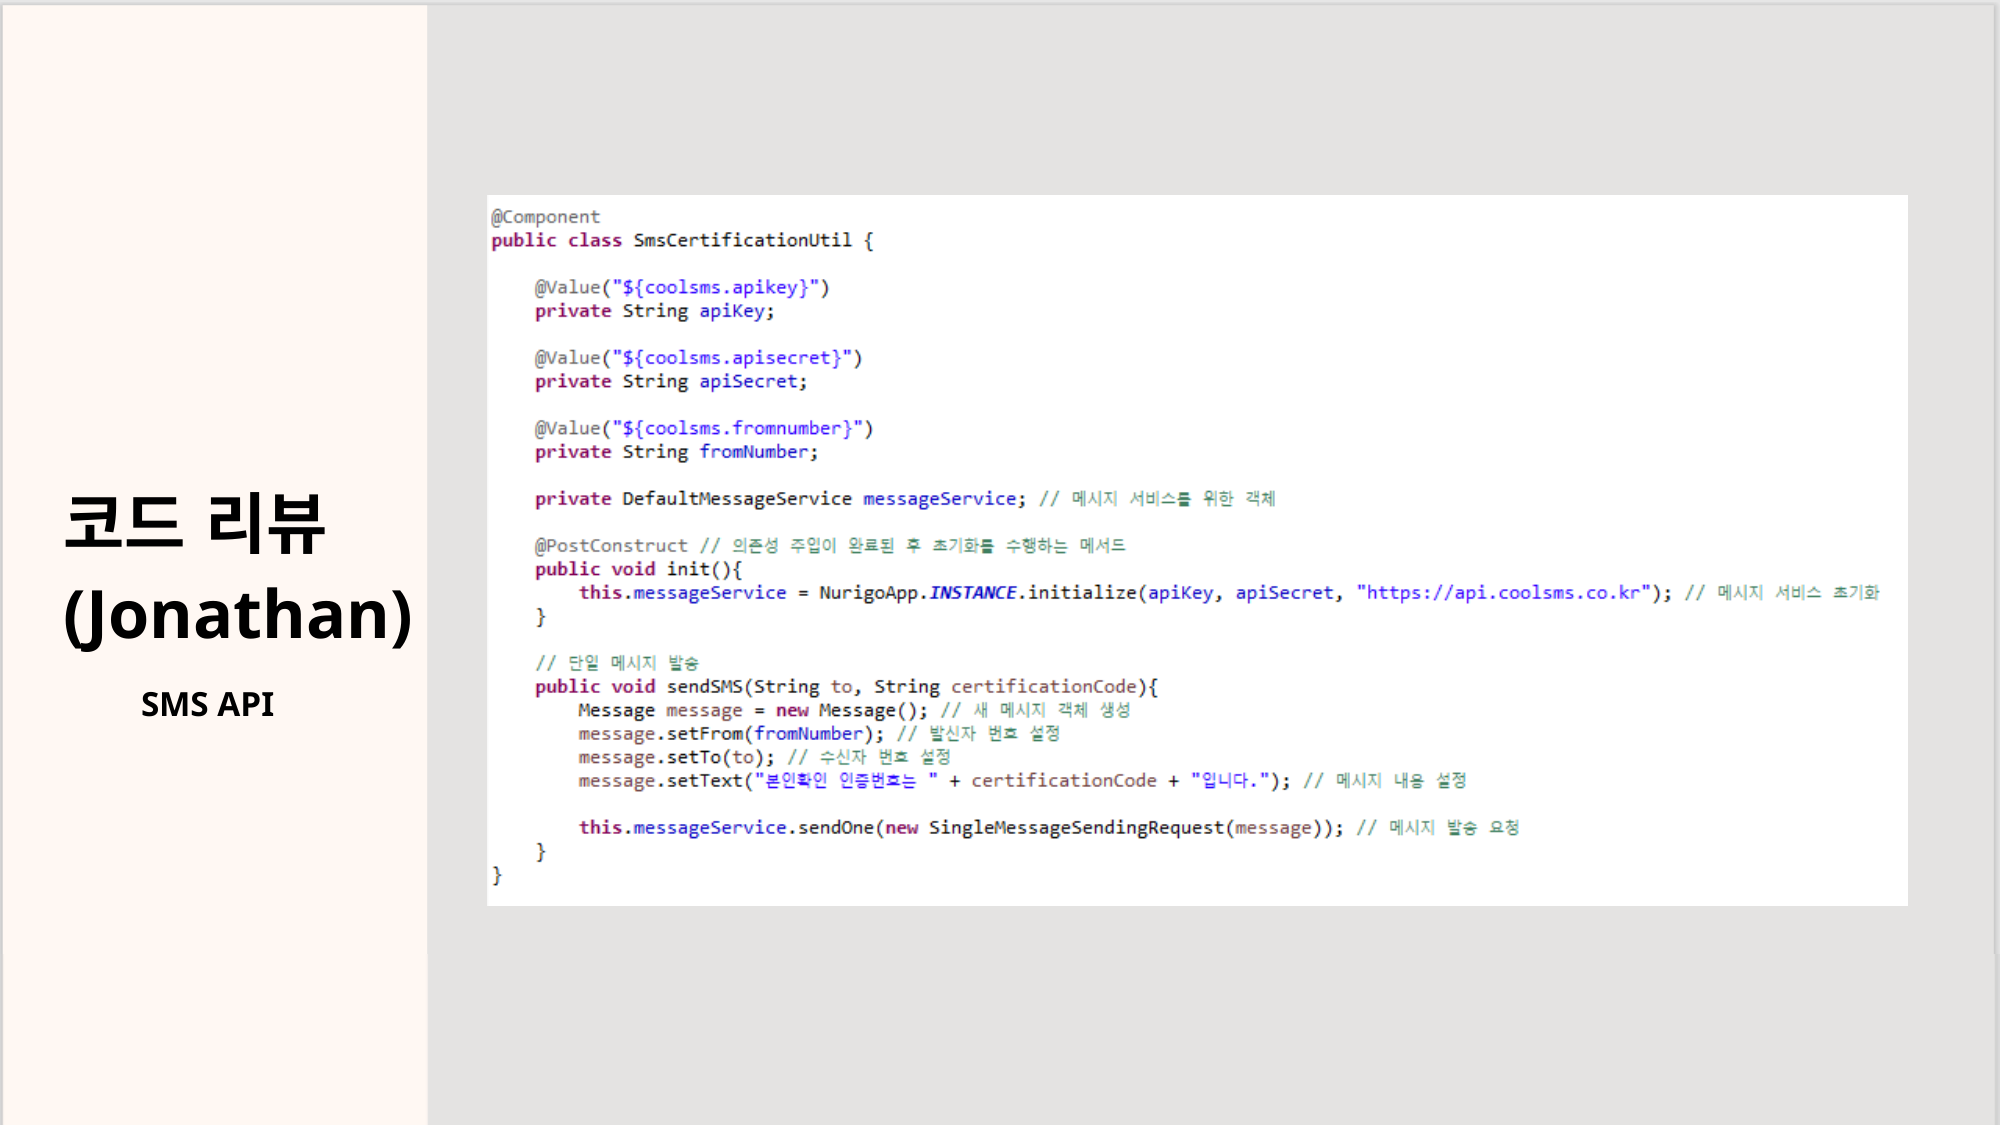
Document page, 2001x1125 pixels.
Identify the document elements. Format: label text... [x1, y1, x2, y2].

text_box SMS API [126, 674, 290, 735]
text_box 코드 리뷰 (Jonathan) [48, 463, 428, 666]
text_box S3 Bucket [1613, 1112, 1826, 1117]
picture [0, 0, 2000, 1125]
